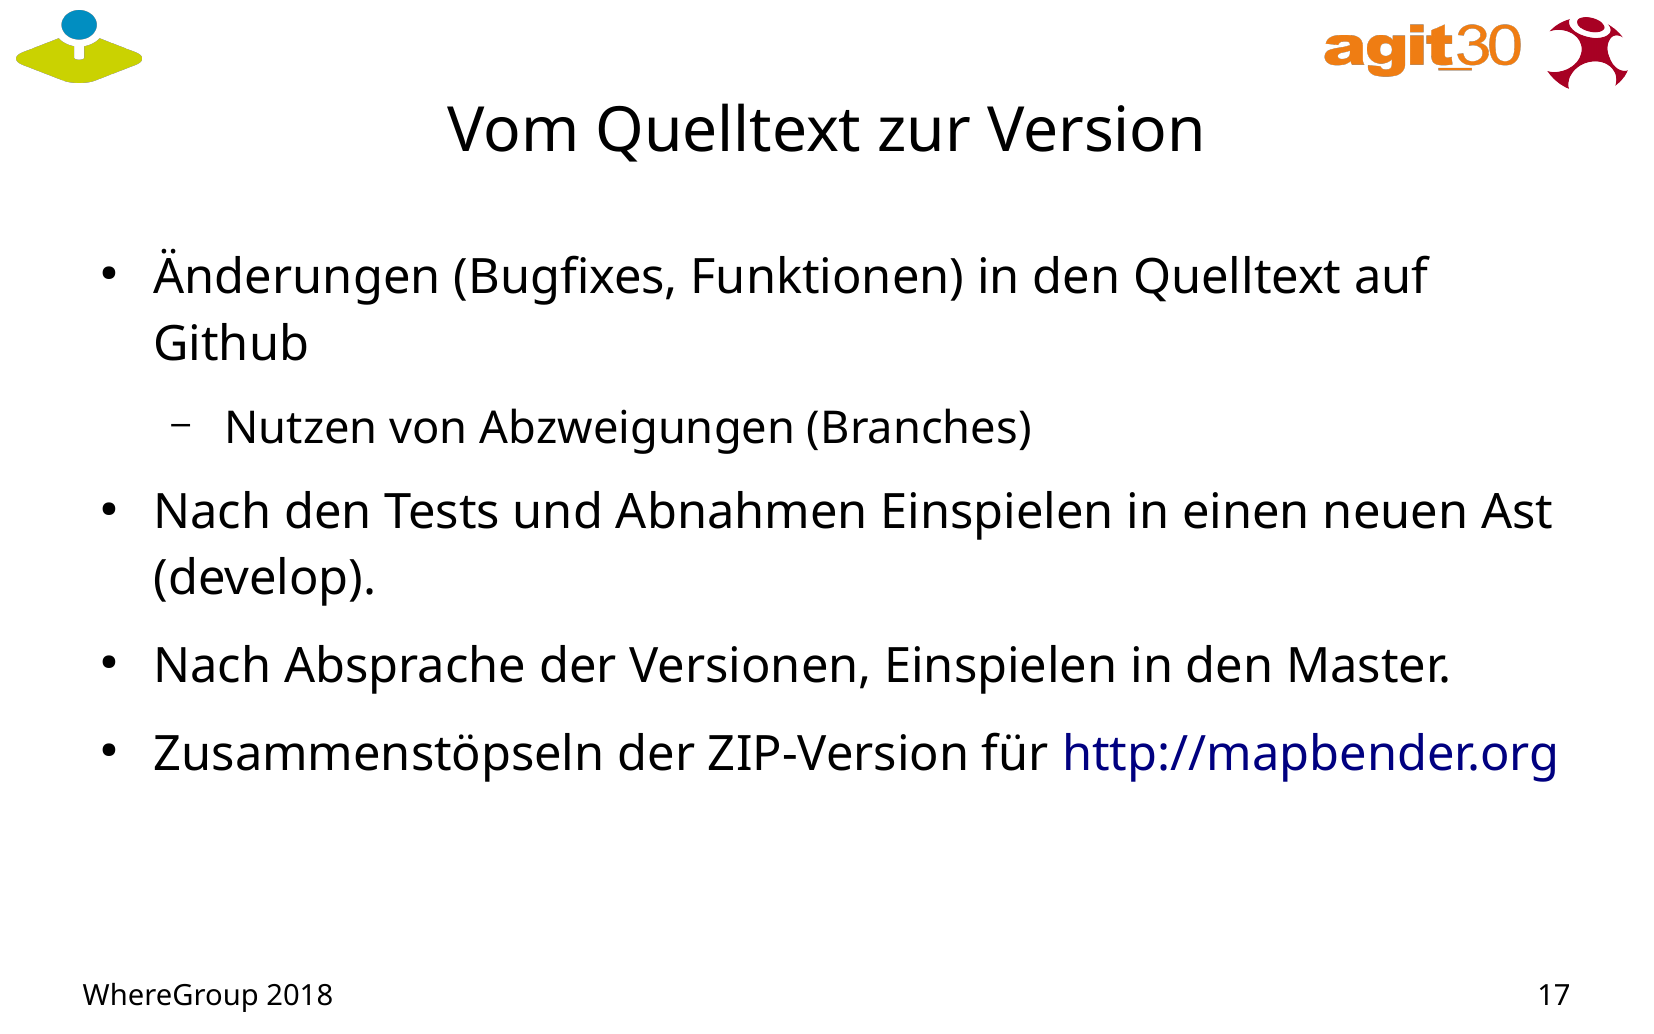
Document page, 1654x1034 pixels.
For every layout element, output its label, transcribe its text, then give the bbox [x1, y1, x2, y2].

list Änderungen (Bugfixes, Funktionen) in den Quelltext auf Github Nutzen von Abzweigungen (Branches) Nach den Tests und Abnahmen Einspielen in einen neuen Ast (develop). Nach Absprache der Versionen, Einspielen in den Master. Zusammenstöpseln der ZIP-Version für http://mapbender.org [82, 241, 1571, 955]
title Vom Quelltext zur Version [82, 41, 1571, 214]
picture [1322, 21, 1524, 41]
picture [1547, 17, 1628, 89]
picture [16, 10, 142, 83]
